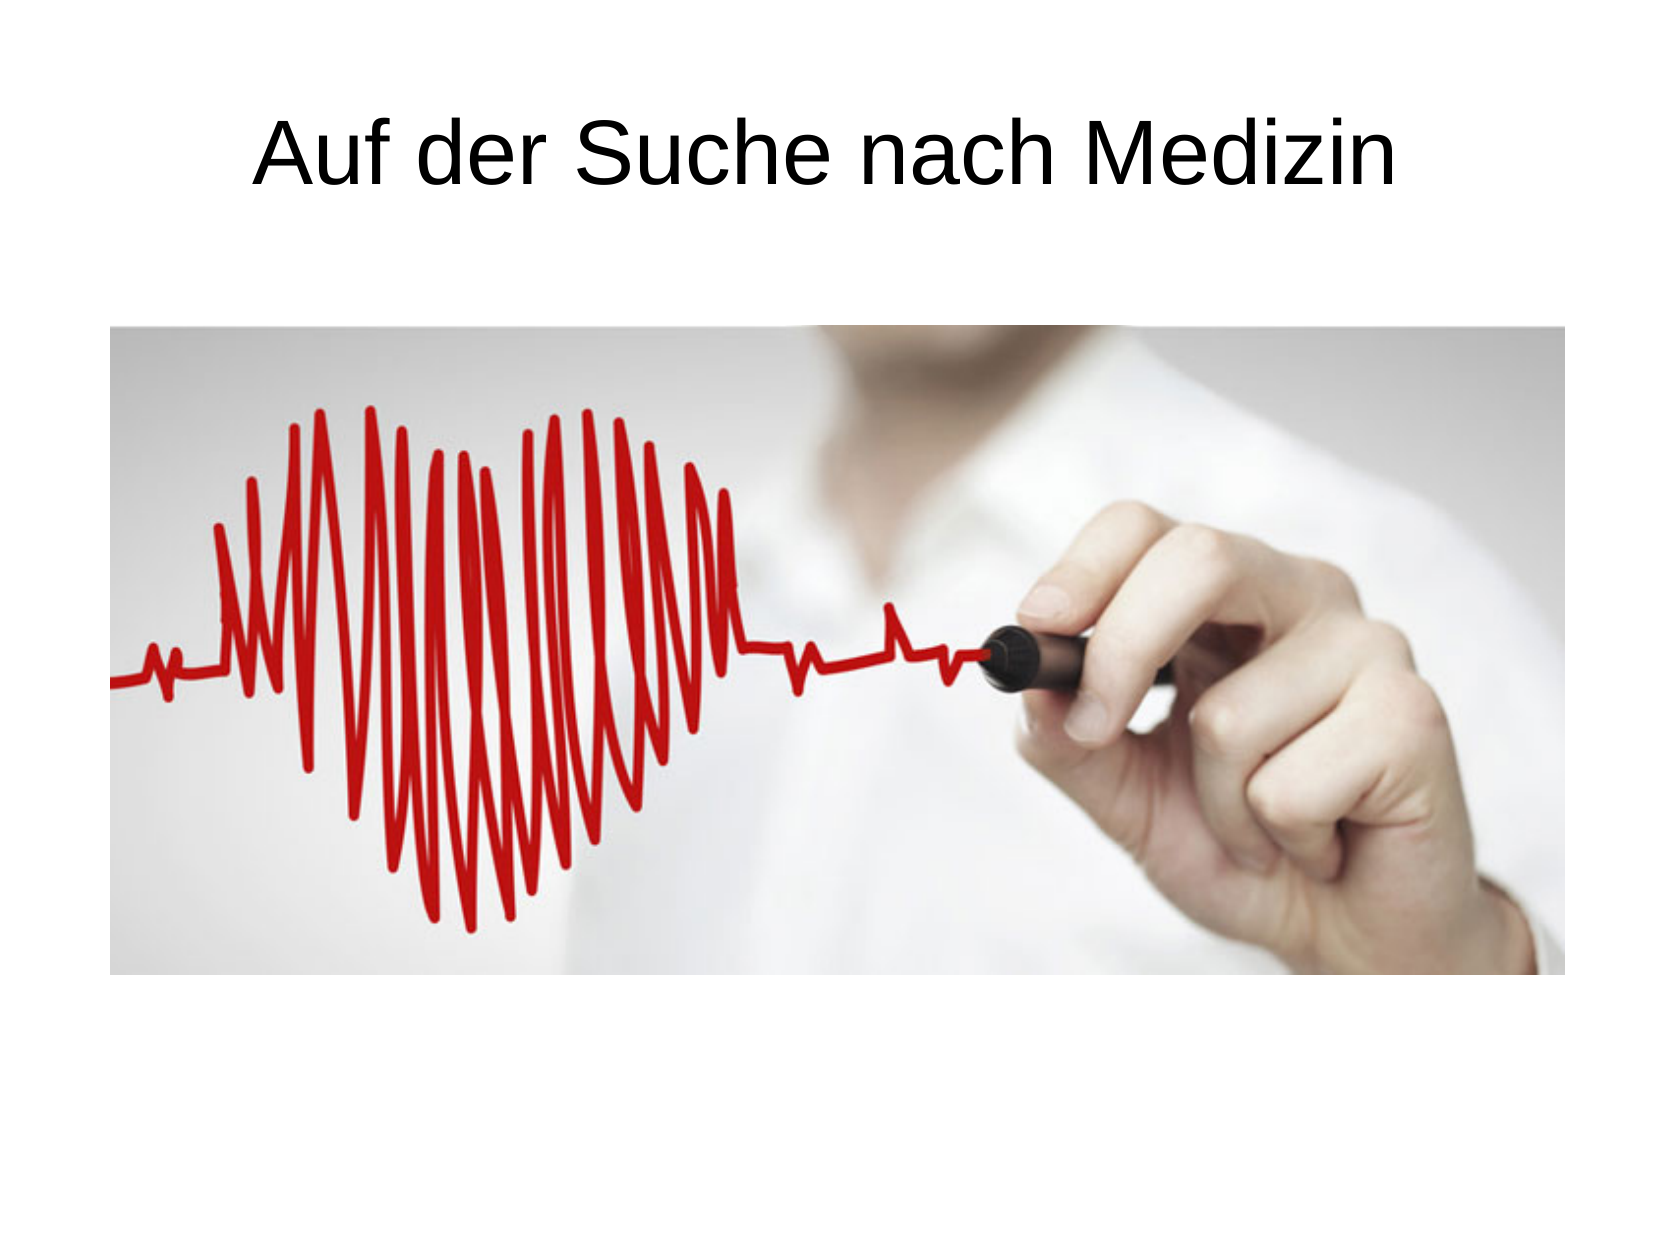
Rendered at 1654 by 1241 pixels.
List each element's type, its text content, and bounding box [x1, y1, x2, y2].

title Auf der Suche nach Medizin [82, 49, 1571, 257]
picture [110, 325, 1565, 975]
